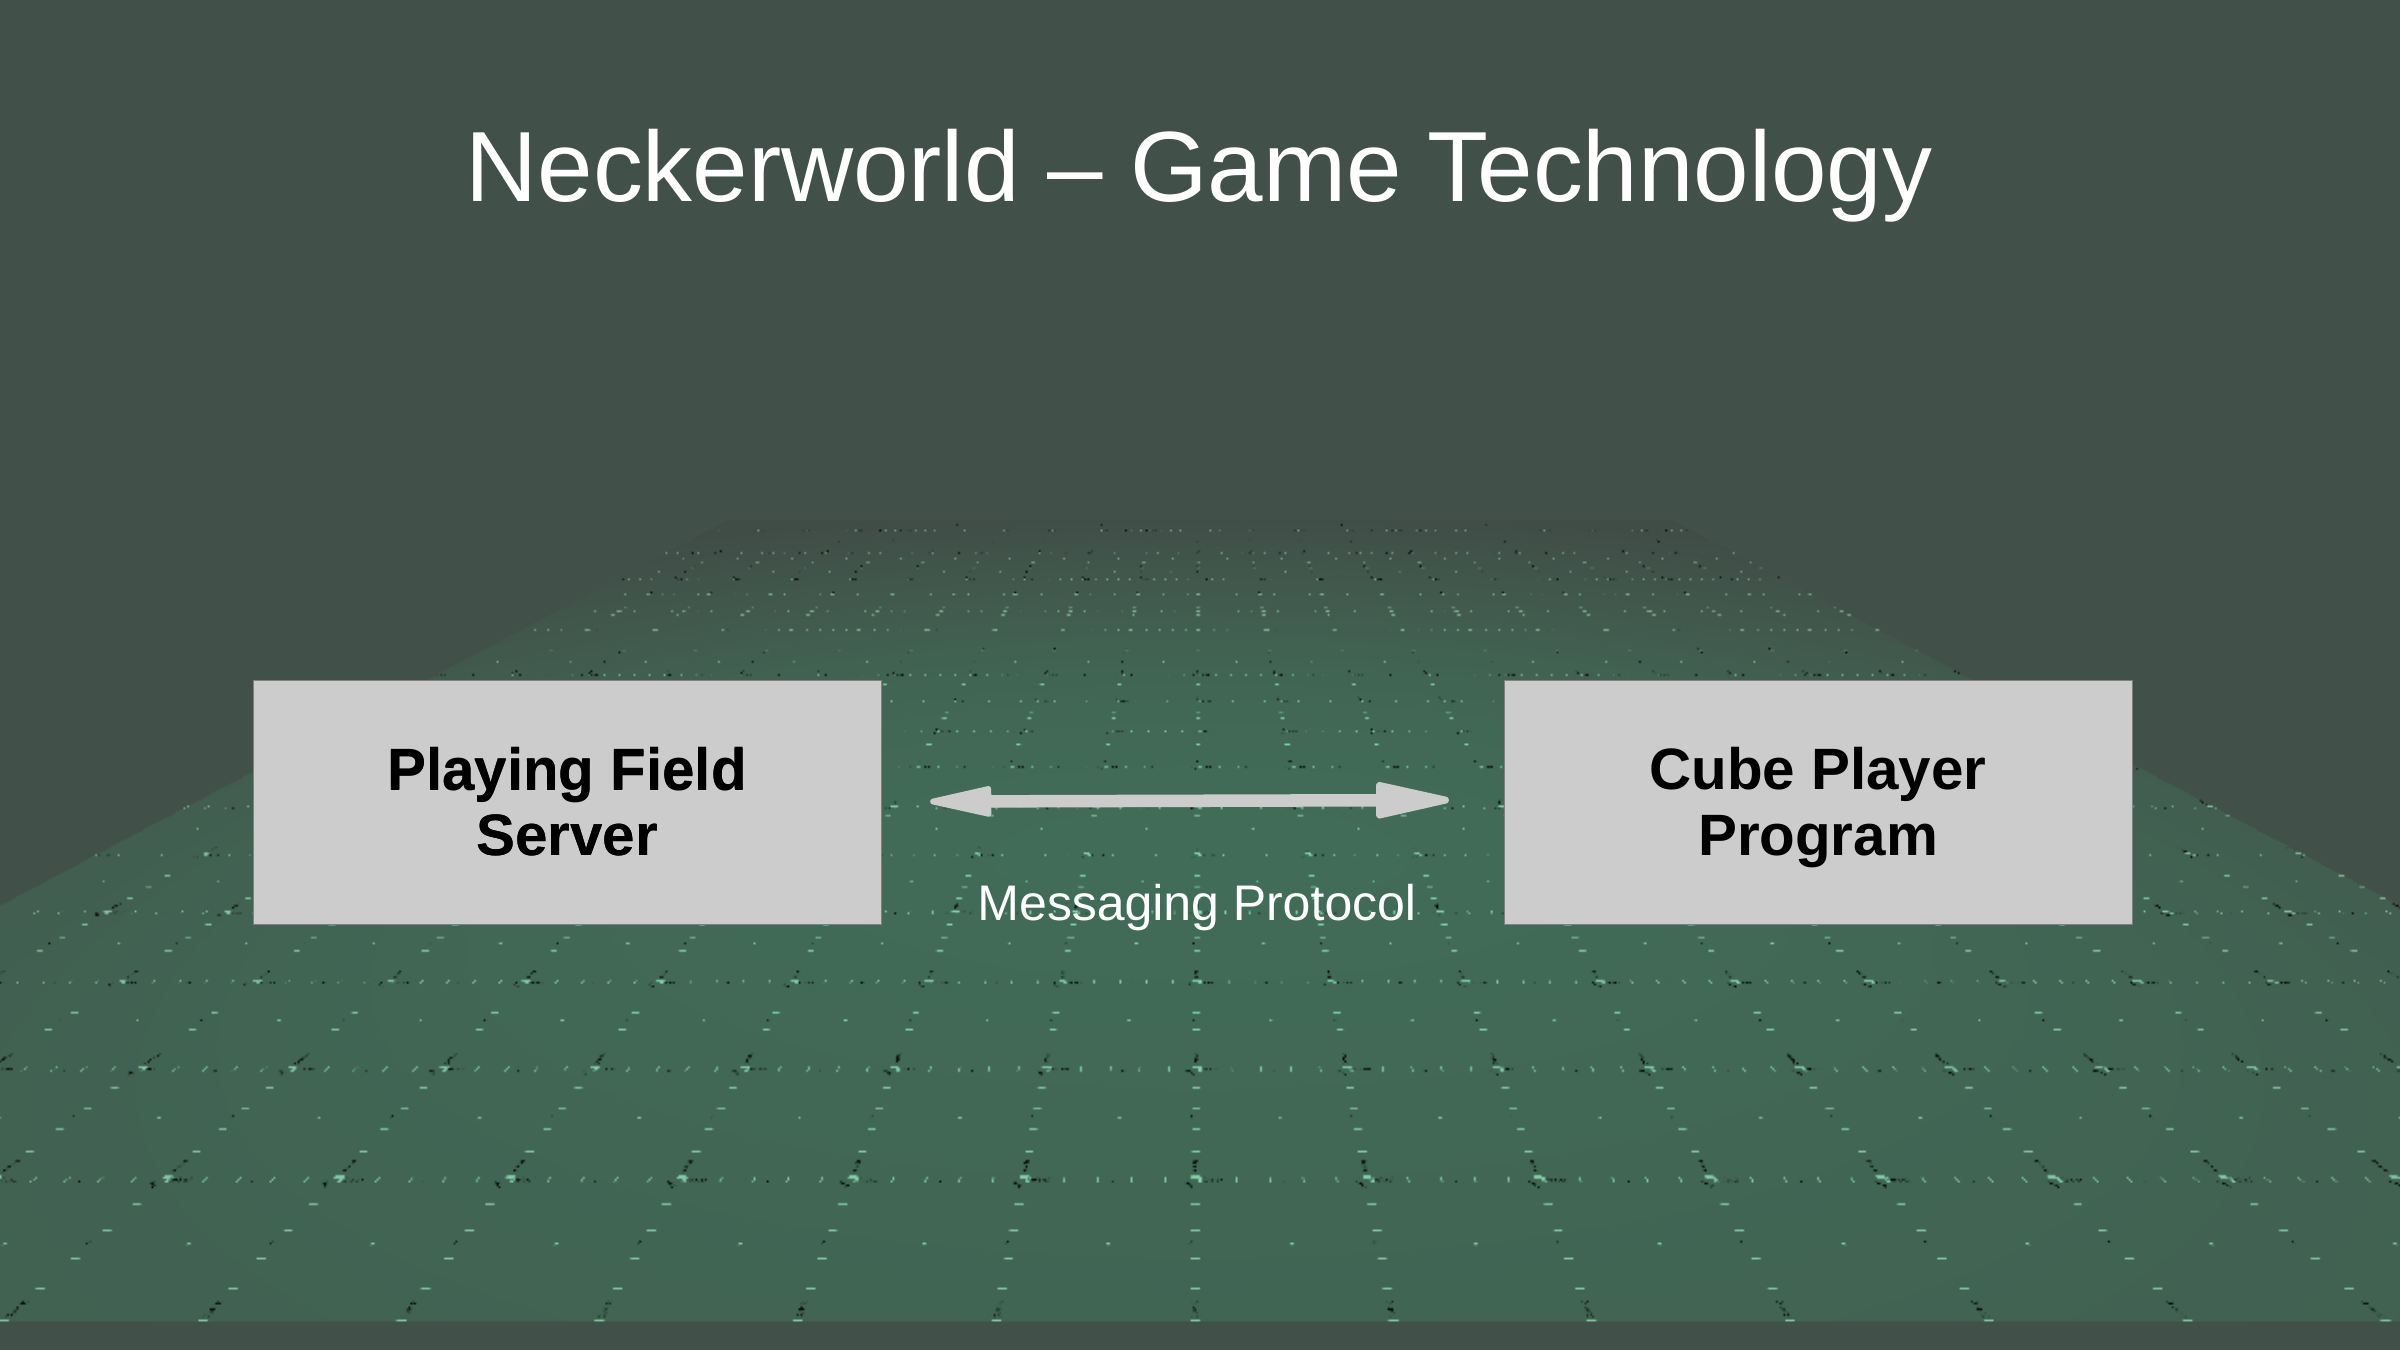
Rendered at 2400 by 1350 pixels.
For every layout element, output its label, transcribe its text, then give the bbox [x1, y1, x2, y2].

title Neckerworld – Game Technology [120, 53, 2280, 280]
text_box [253, 680, 882, 925]
list [175, 348, 2336, 1240]
text_box Playing Field Server [372, 730, 763, 875]
picture [0, 0, 2400, 1350]
text_box Cube Player Program [1635, 729, 2002, 875]
text_box [1504, 680, 2133, 925]
text_box Messaging Protocol [962, 867, 1432, 938]
